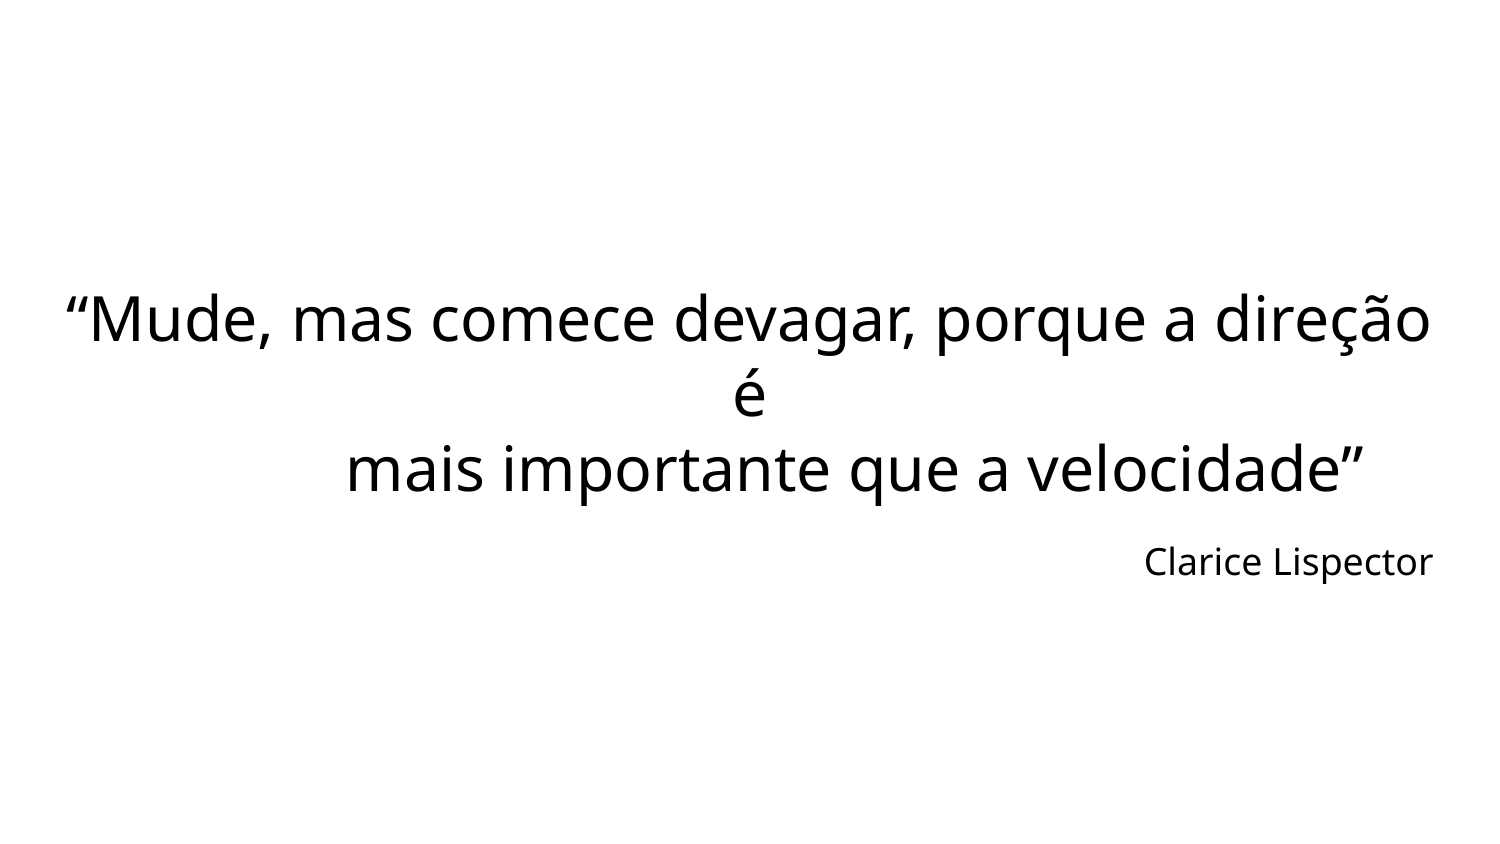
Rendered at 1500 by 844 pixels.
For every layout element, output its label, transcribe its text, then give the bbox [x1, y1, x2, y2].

list “Mude, mas comece devagar, porque a direção é mais importante que a velocidade” Clarice Lispector [51, 264, 1449, 580]
